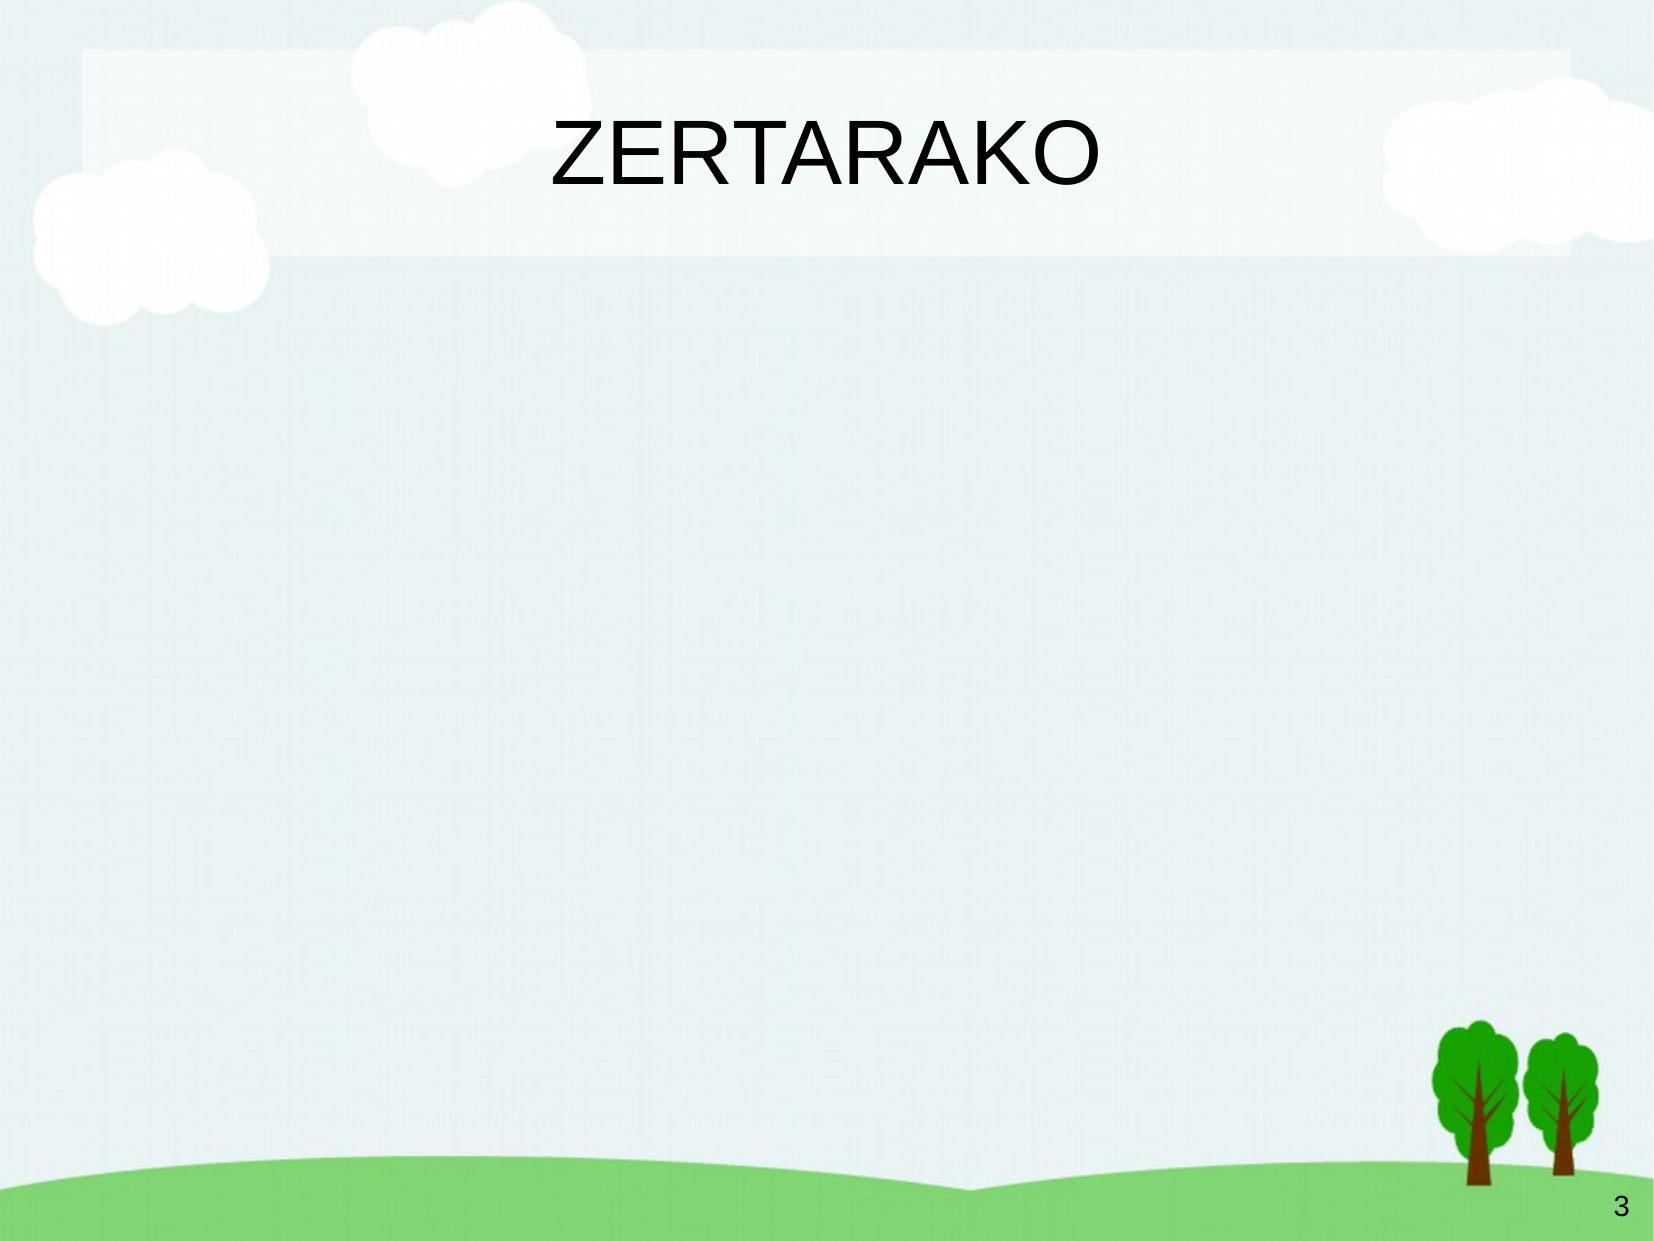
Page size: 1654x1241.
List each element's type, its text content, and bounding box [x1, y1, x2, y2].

title ZERTARAKO [82, 49, 1571, 257]
picture [0, 0, 1654, 1241]
